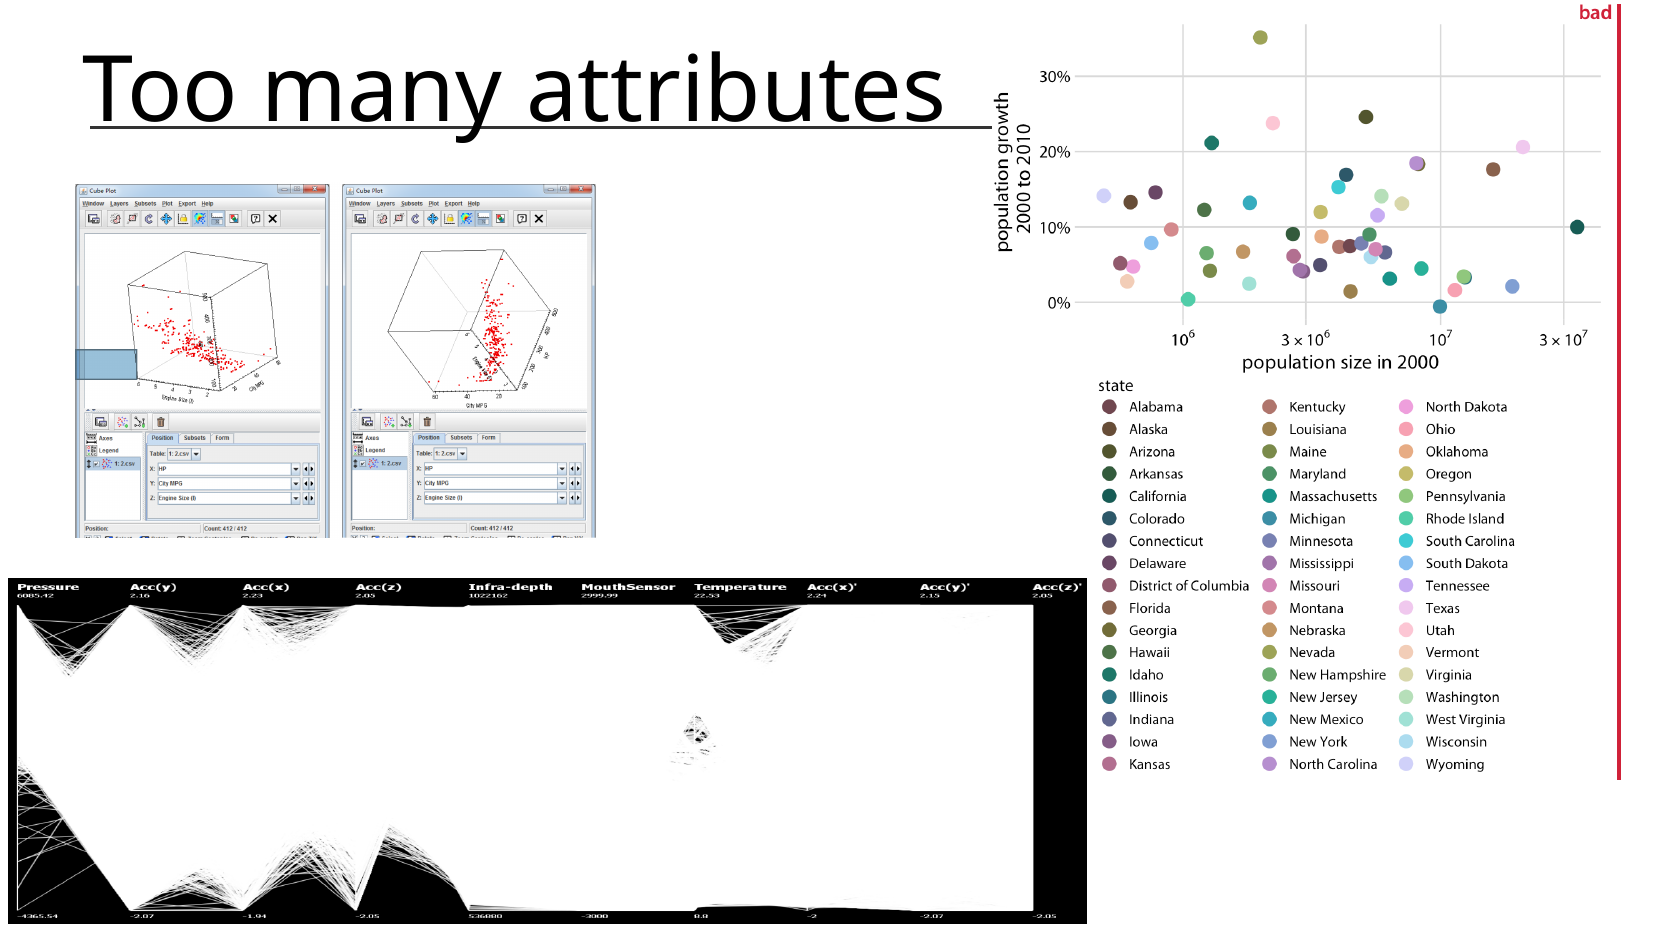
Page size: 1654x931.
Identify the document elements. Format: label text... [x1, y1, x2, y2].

picture [0, 4, 1621, 931]
picture [75, 182, 597, 541]
title Too many attributes [82, 32, 992, 140]
